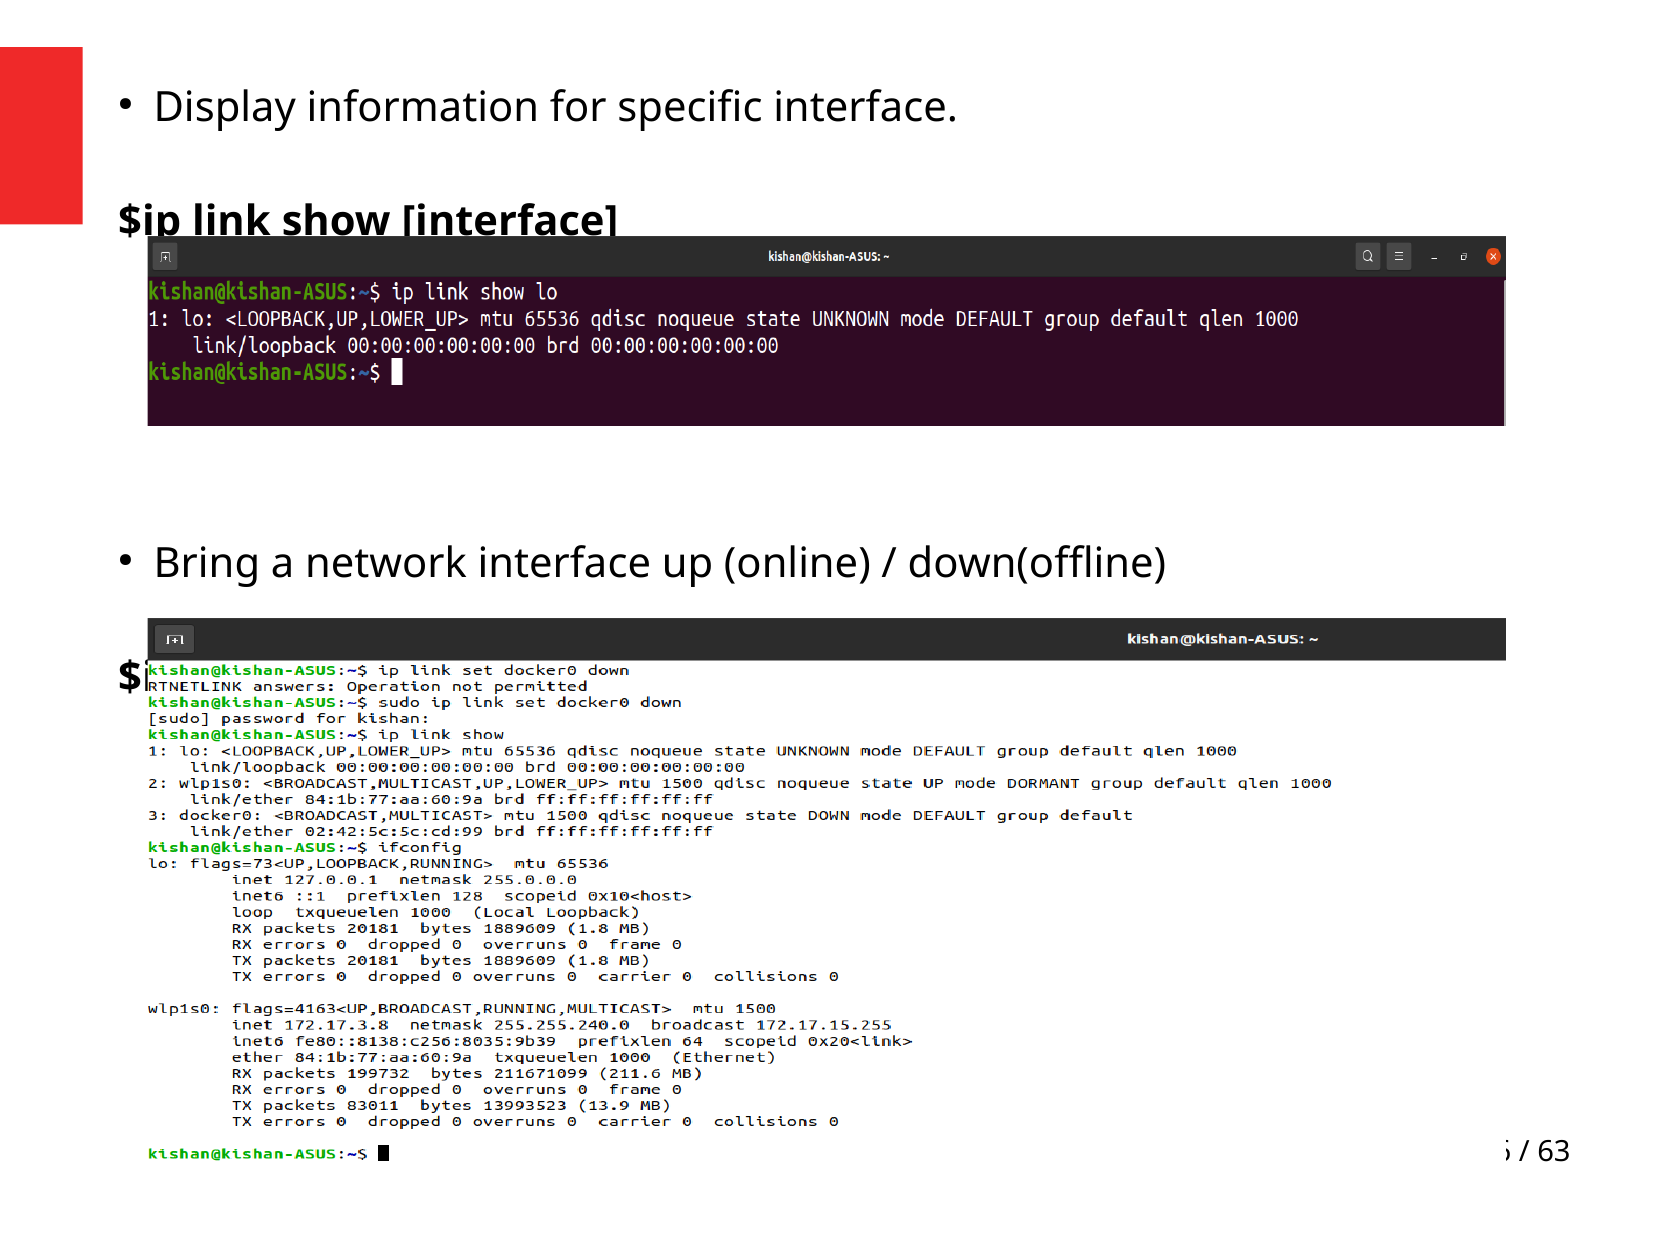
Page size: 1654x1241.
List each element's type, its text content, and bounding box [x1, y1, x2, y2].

subtitle Display information for specific interface. $ip link show [interface] Bring a network interface up (online) / down(offline) $ip link set [interface] up/down [118, 76, 1536, 879]
picture [147, 618, 1506, 1177]
picture [147, 236, 1506, 426]
